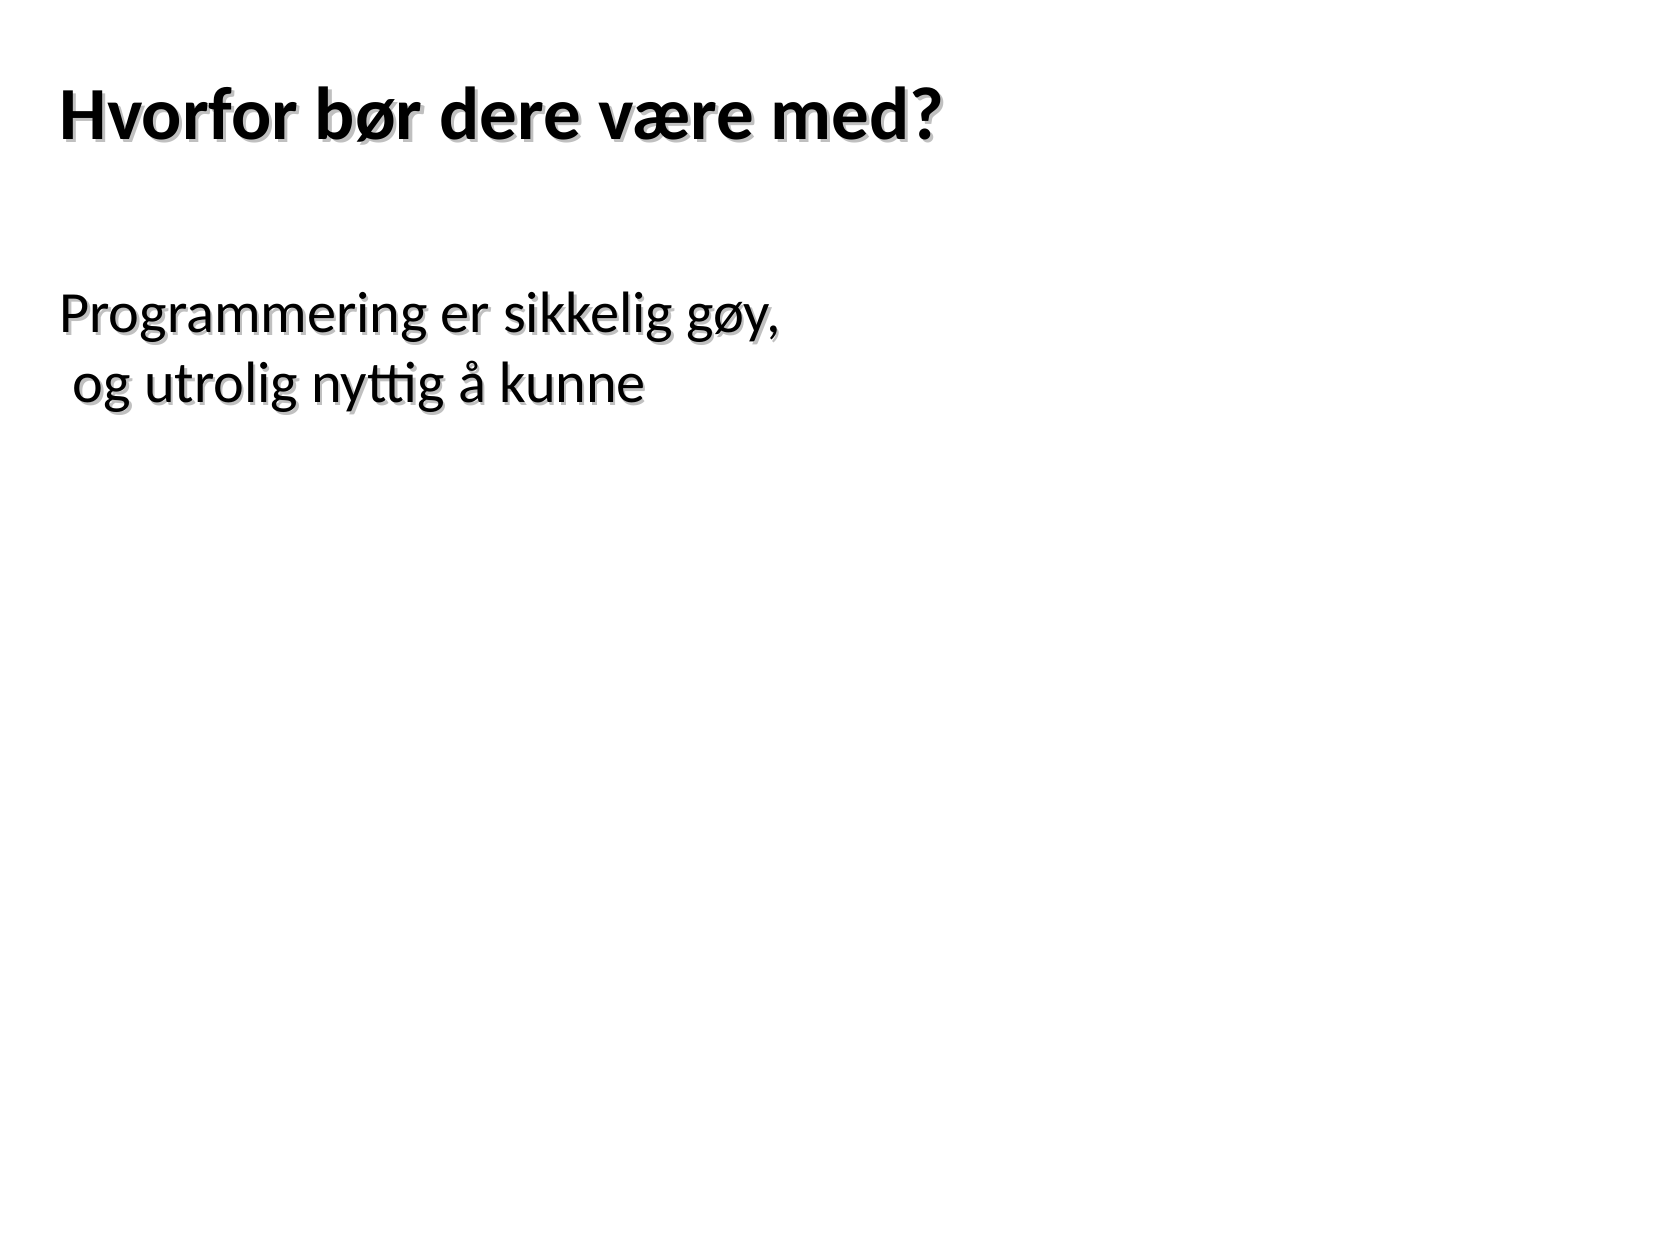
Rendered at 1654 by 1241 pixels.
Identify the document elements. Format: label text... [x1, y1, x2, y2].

text_box Programmering er sikkelig gøy, og utrolig nyttig å kunne [44, 266, 1575, 495]
text_box Hvorfor bør dere være med? [44, 56, 1653, 285]
